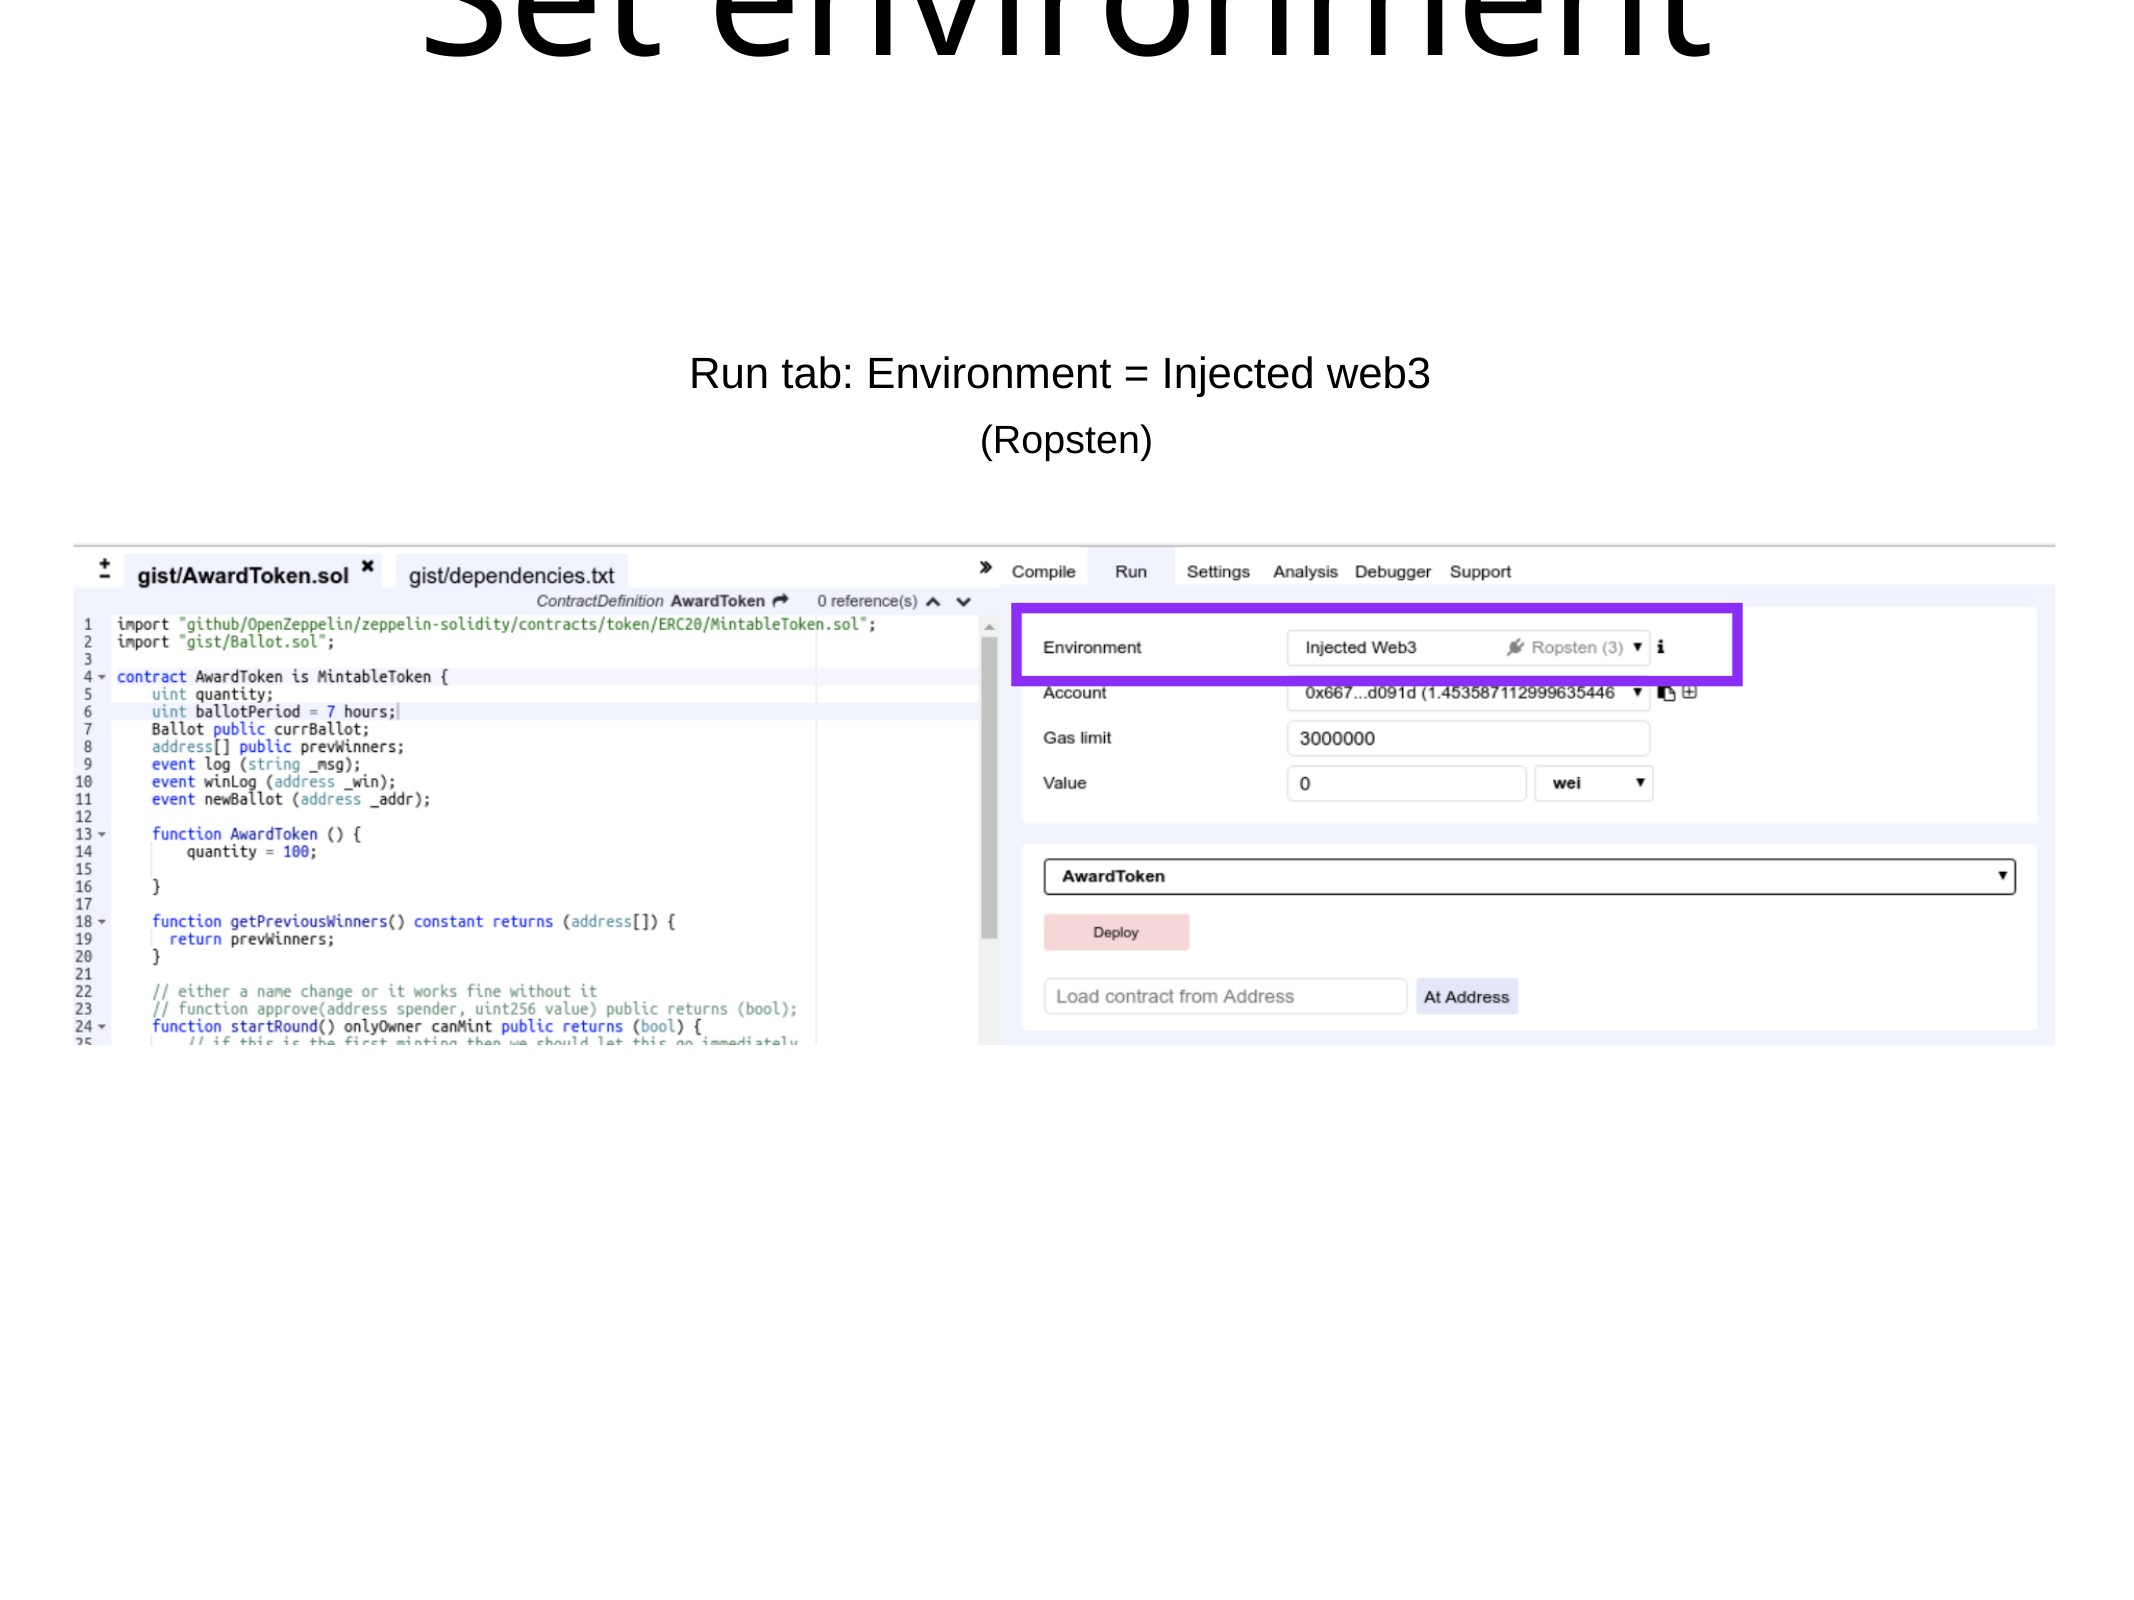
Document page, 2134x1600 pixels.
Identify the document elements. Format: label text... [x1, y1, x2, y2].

picture [61, 532, 2072, 1068]
title Set environment [208, 0, 1925, 320]
subtitle Run tab: Environment = Injected web3 (Ropsten) [208, 320, 1925, 507]
